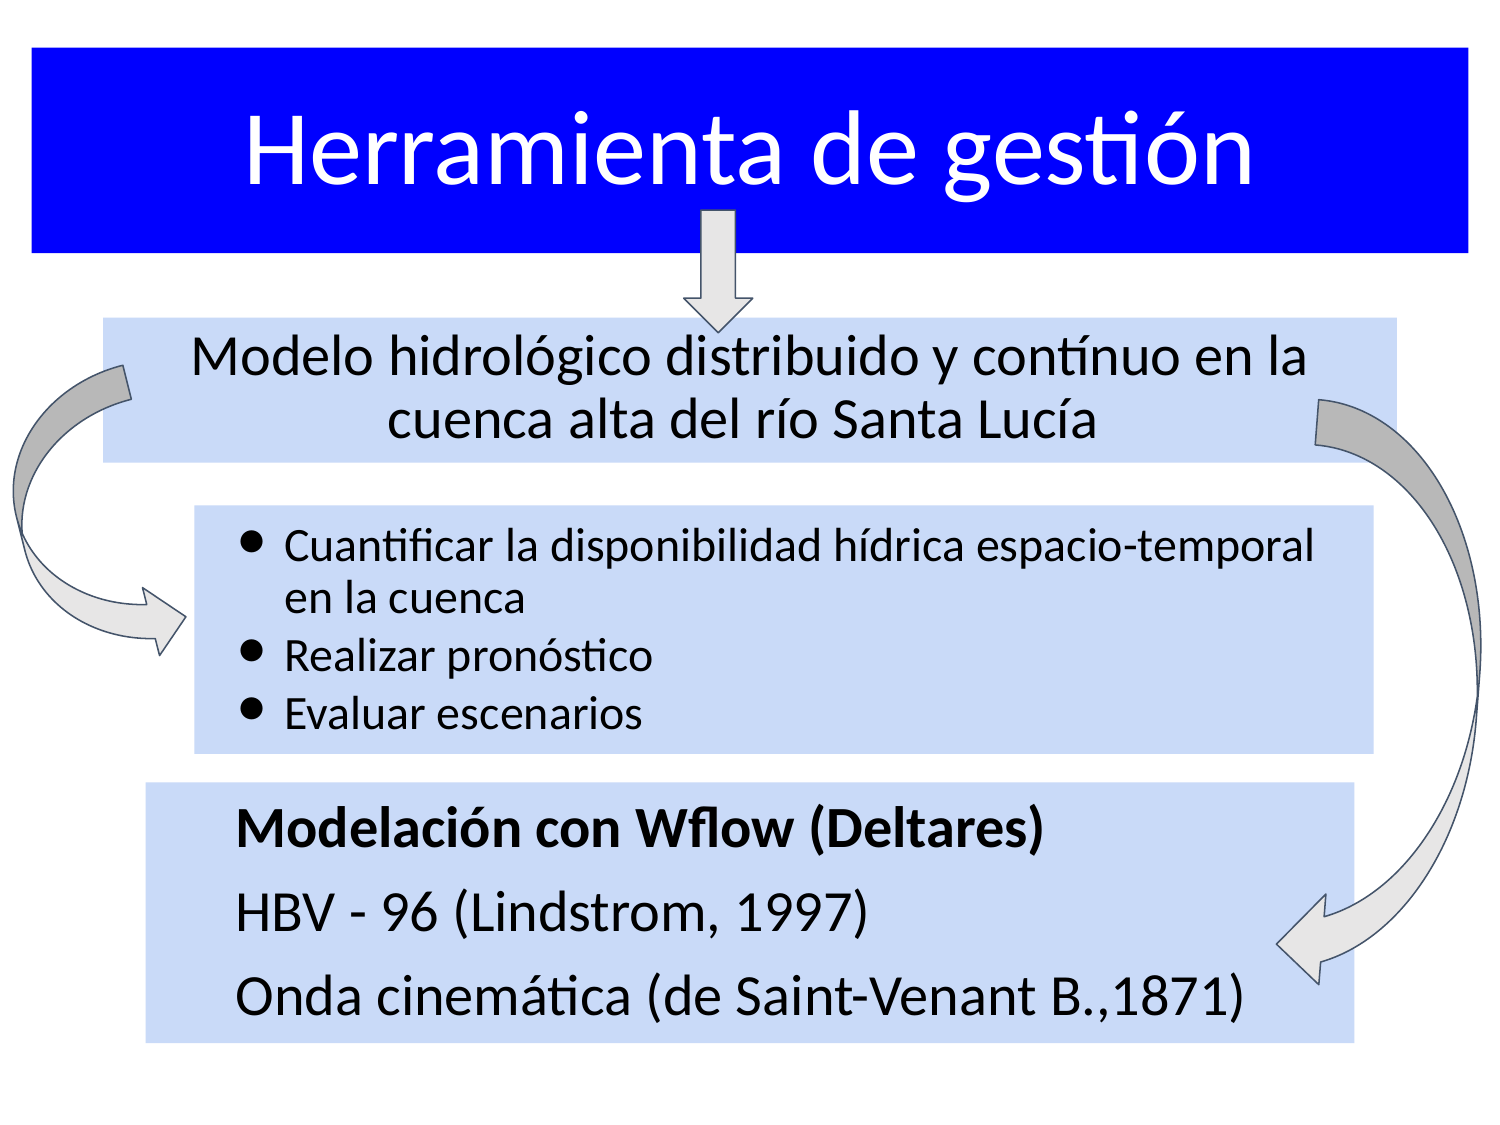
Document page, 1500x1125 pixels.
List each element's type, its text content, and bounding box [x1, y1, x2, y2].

text_box Cuantificar la disponibilidad hídrica espacio-temporal en la cuenca Realizar pronóstico Evaluar escenarios [194, 505, 1374, 754]
text_box [683, 210, 753, 333]
text_box [1276, 399, 1481, 985]
list Modelo hidrológico distribuido y contínuo en la cuenca alta del río Santa Lucía [103, 317, 1397, 463]
text_box Modelación con Wflow (Deltares) HBV - 96 (Lindstrom, 1997) Onda cinemática (de Saint-Venant B.,1871) [145, 782, 1355, 1044]
title Herramienta de gestión [31, 47, 1469, 254]
text_box [13, 365, 186, 656]
